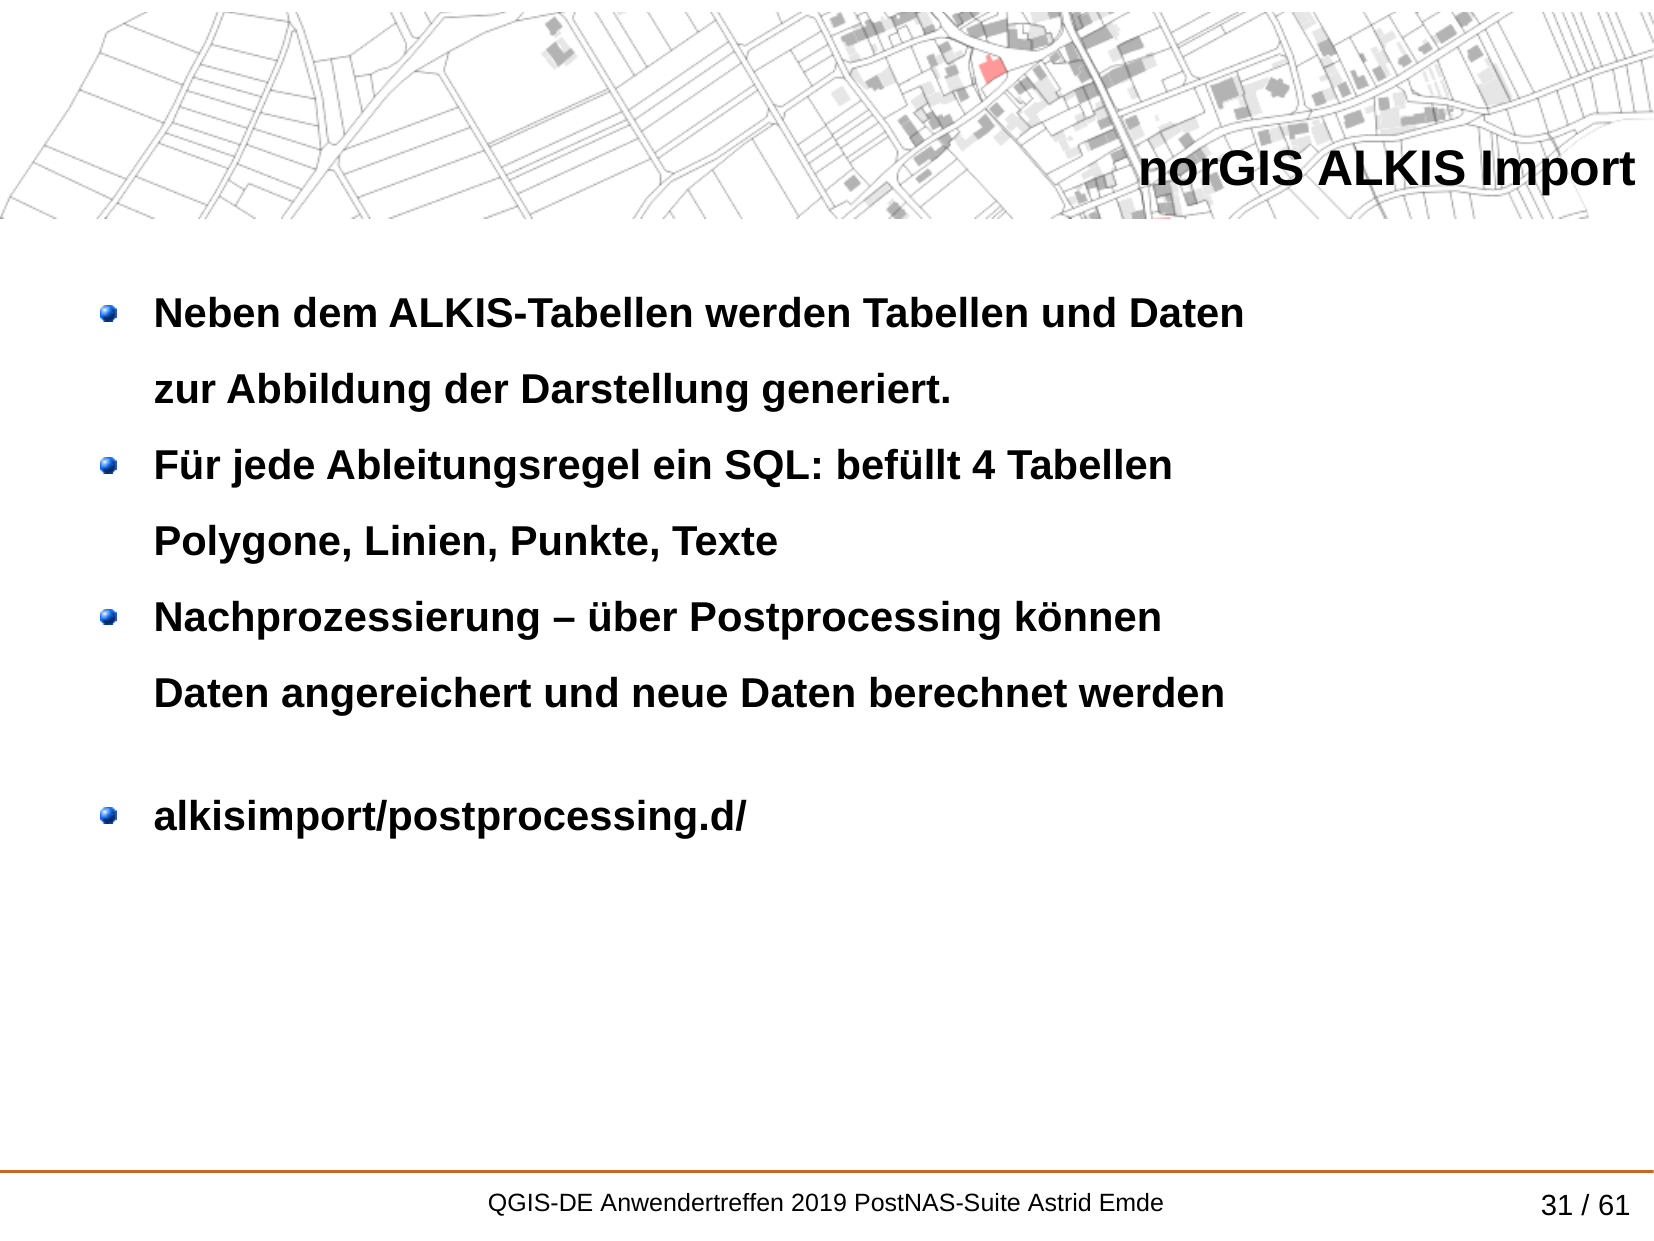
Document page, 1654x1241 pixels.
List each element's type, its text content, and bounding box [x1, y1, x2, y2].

list Neben dem ALKIS-Tabellen werden Tabellen und Daten zur Abbildung der Darstellung generiert. Für jede Ableitungsregel ein SQL: befüllt 4 Tabellen Polygone, Linien, Punkte, Texte Nachprozessierung – über Postprocessing können Daten angereichert und neue Daten berechnet werden alkisimport/postprocessing.d/ [82, 290, 1571, 1109]
title norGIS ALKIS Import [249, 123, 1637, 213]
